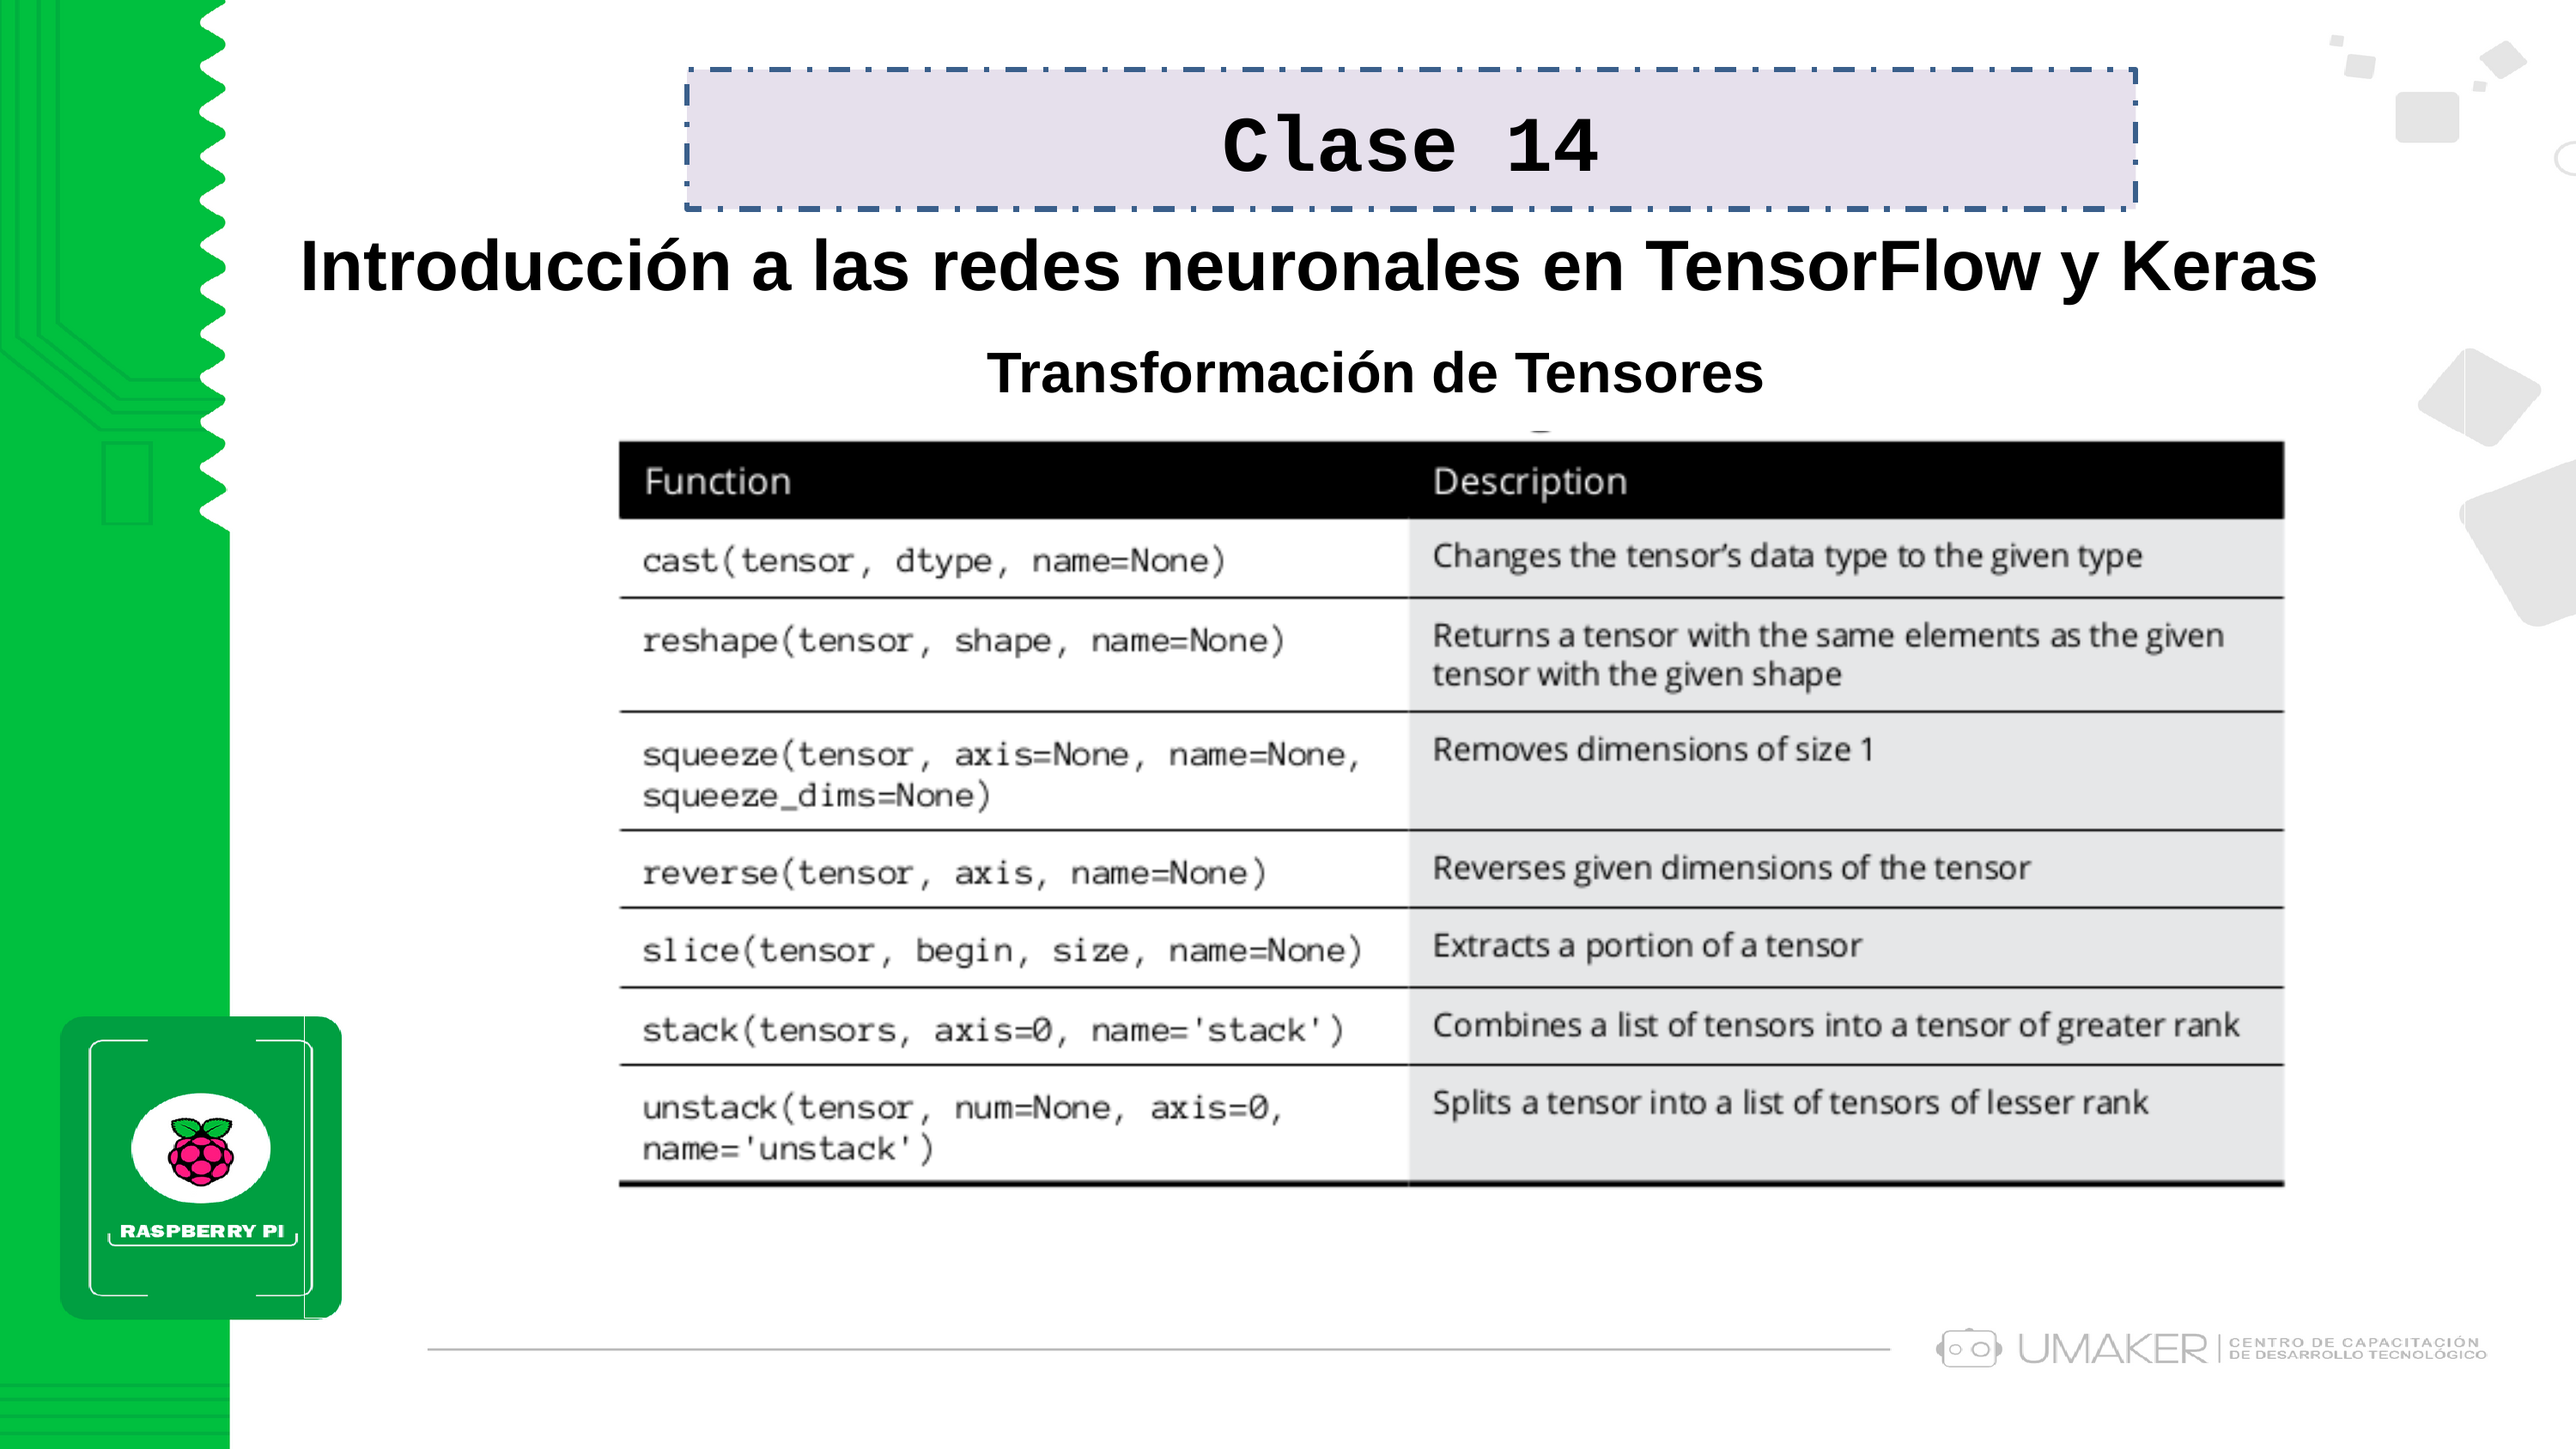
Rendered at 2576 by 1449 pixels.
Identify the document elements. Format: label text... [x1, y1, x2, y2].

text_box Transformación de Tensores [304, 334, 2465, 1319]
picture [0, 0, 2576, 1449]
text_box Clase 14 [687, 70, 2136, 209]
text_box Introducción a las redes neuronales en TensorFlow y Keras [243, 213, 2378, 366]
